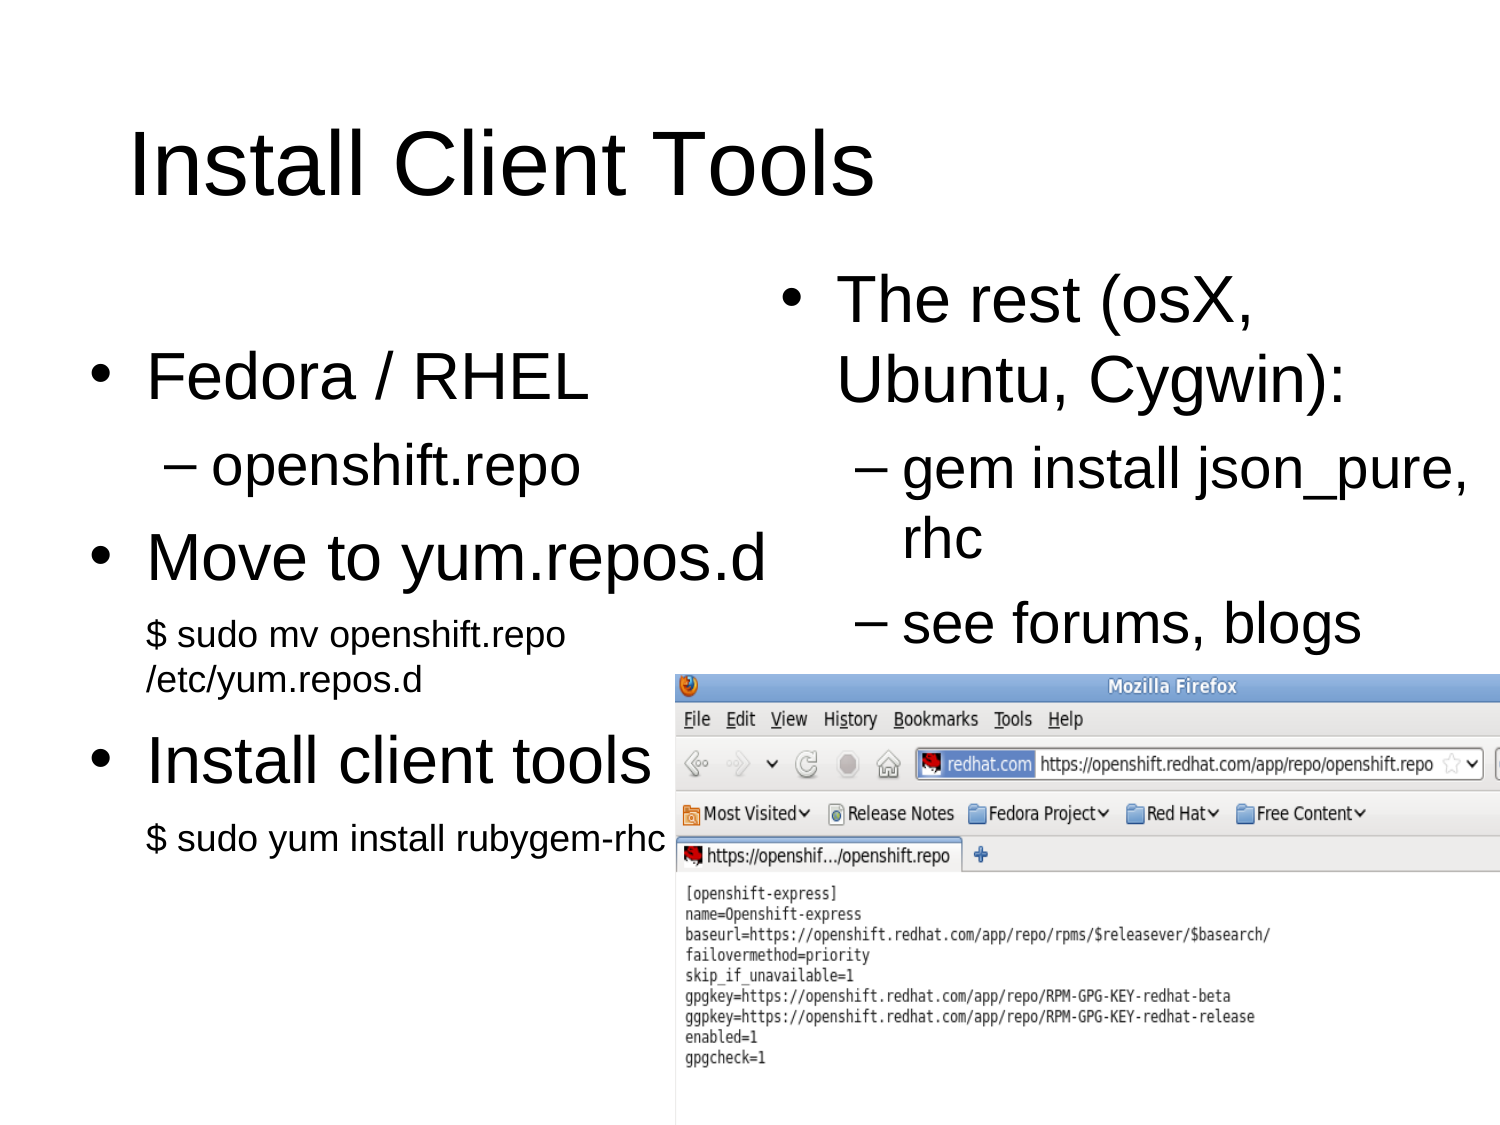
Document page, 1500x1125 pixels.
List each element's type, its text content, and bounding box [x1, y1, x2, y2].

picture [675, 674, 1500, 1125]
list Fedora / RHEL openshift.repo Move to yum.repos.d $ sudo mv openshift.repo /etc/yum.repos.d Install client tools $ sudo yum install rubygem-rhc [75, 324, 765, 1068]
list The rest (osX, Ubuntu, Cygwin): gem install json_pure, rhc see forums, blogs [765, 248, 1500, 674]
title Install Client Tools [112, 40, 1388, 277]
